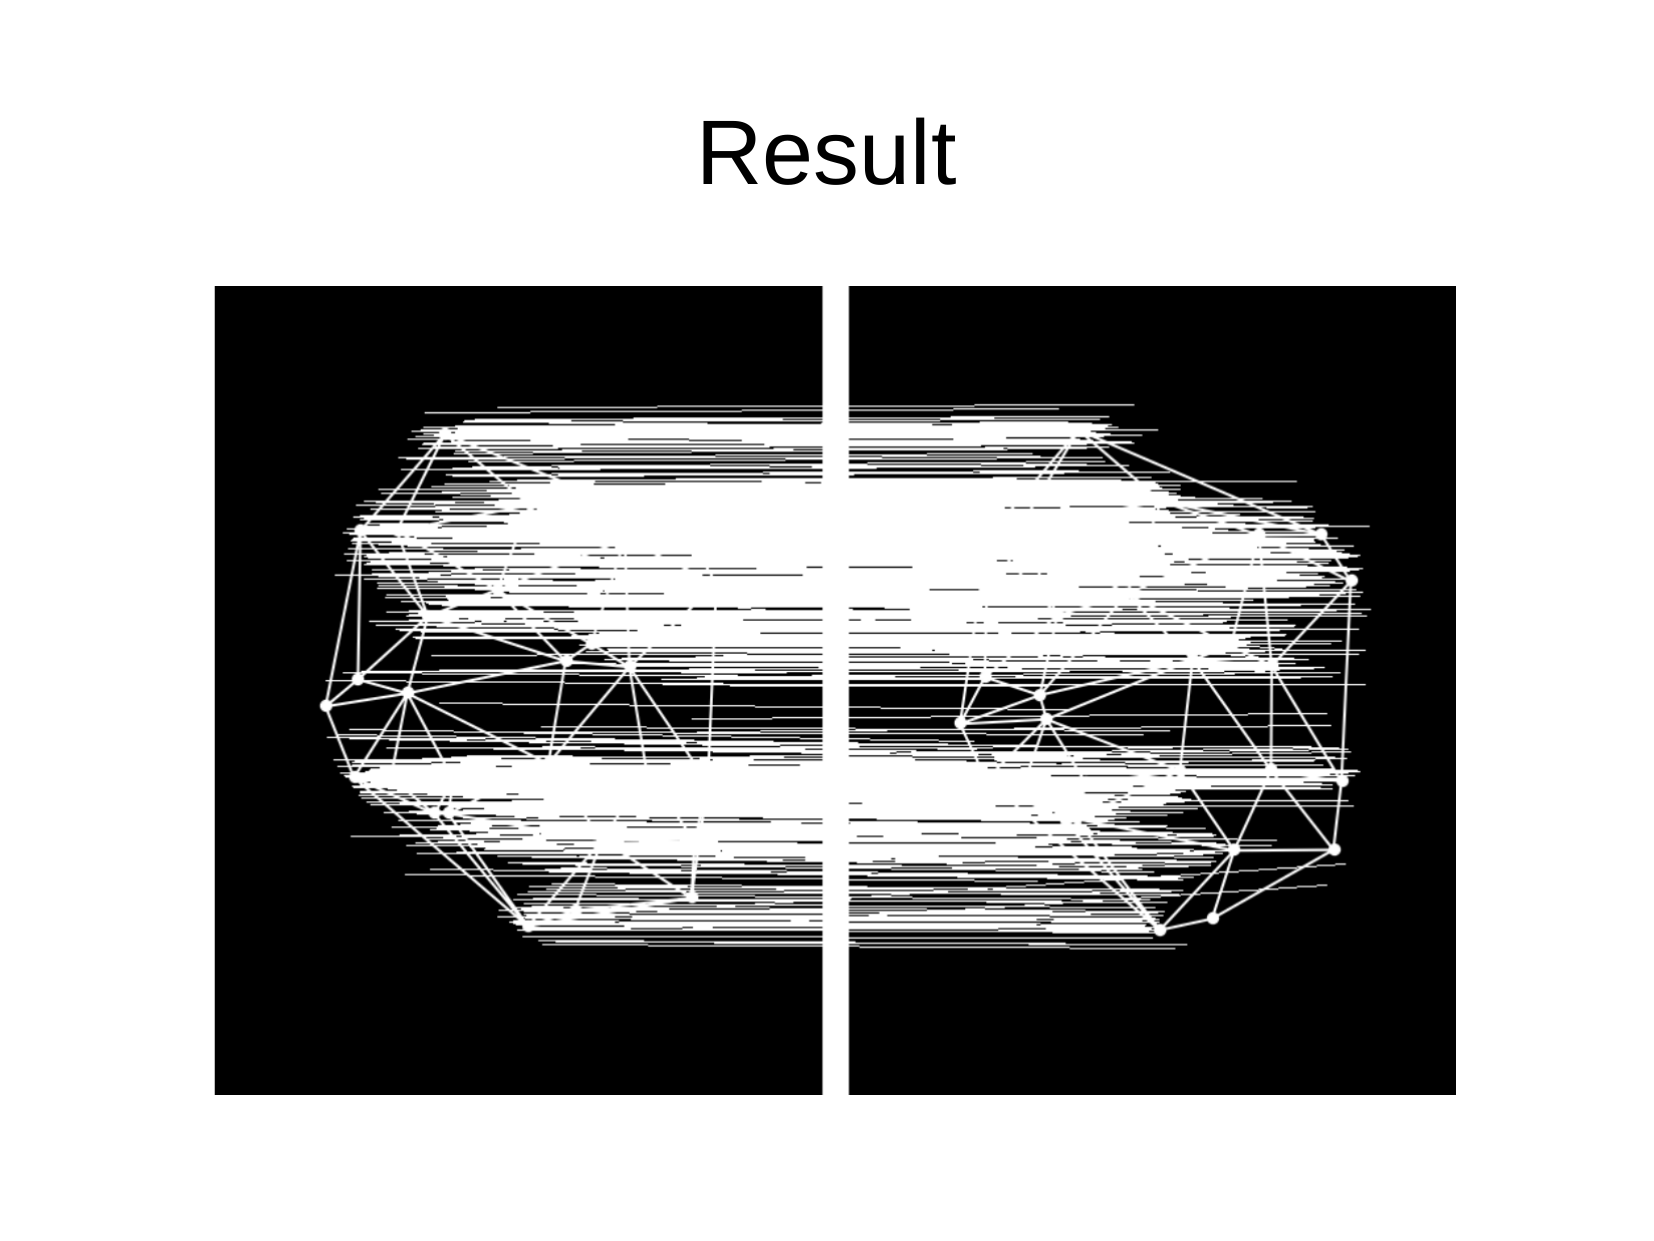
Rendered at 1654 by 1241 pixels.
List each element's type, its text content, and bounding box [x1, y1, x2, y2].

picture [214, 285, 1456, 1096]
title Result [82, 49, 1571, 257]
